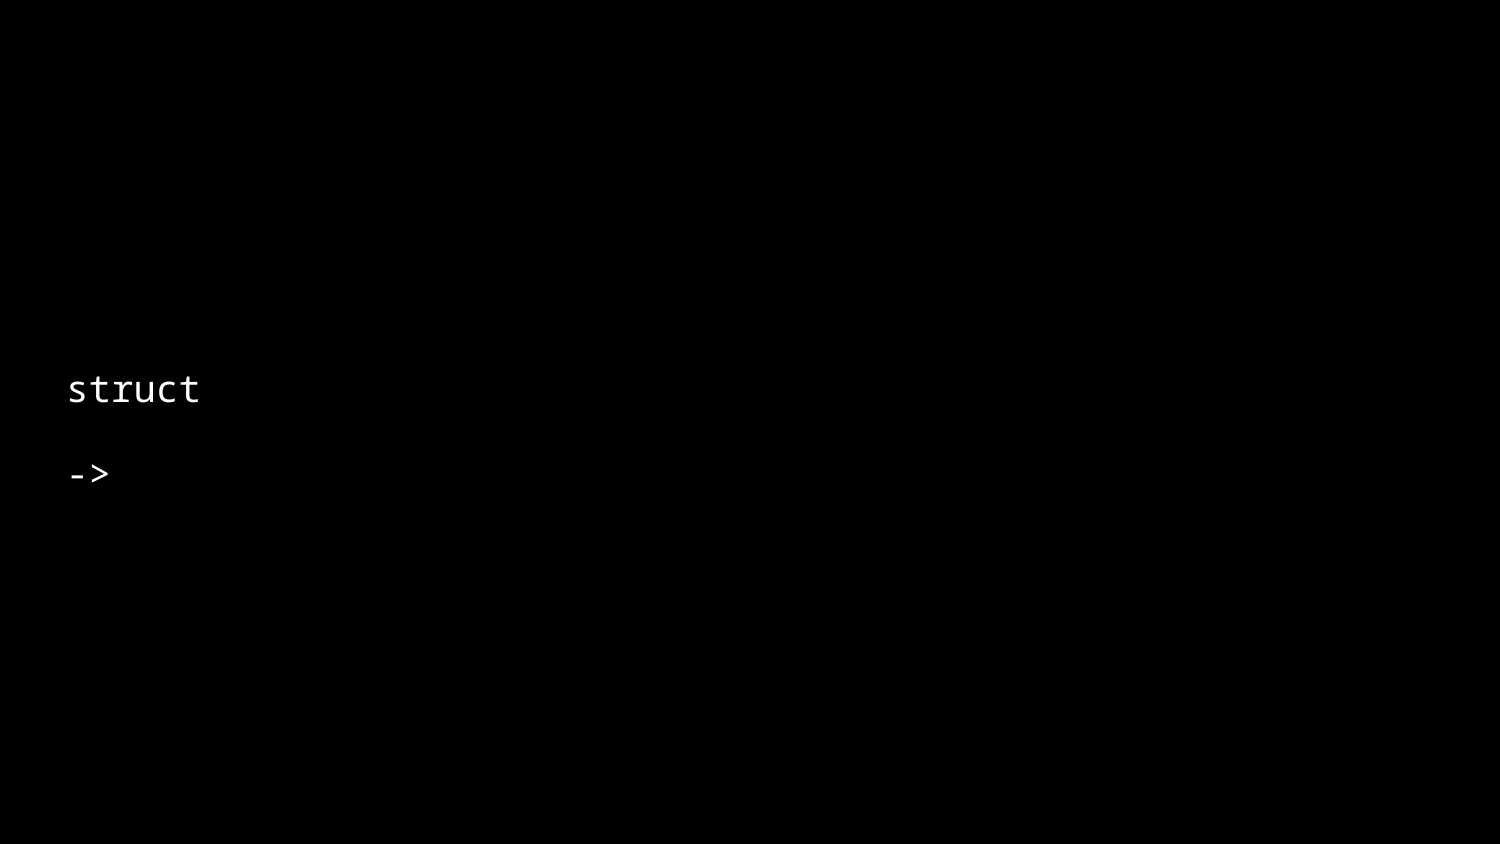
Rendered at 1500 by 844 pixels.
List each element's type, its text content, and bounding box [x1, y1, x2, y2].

list struct -> [51, 189, 1449, 750]
